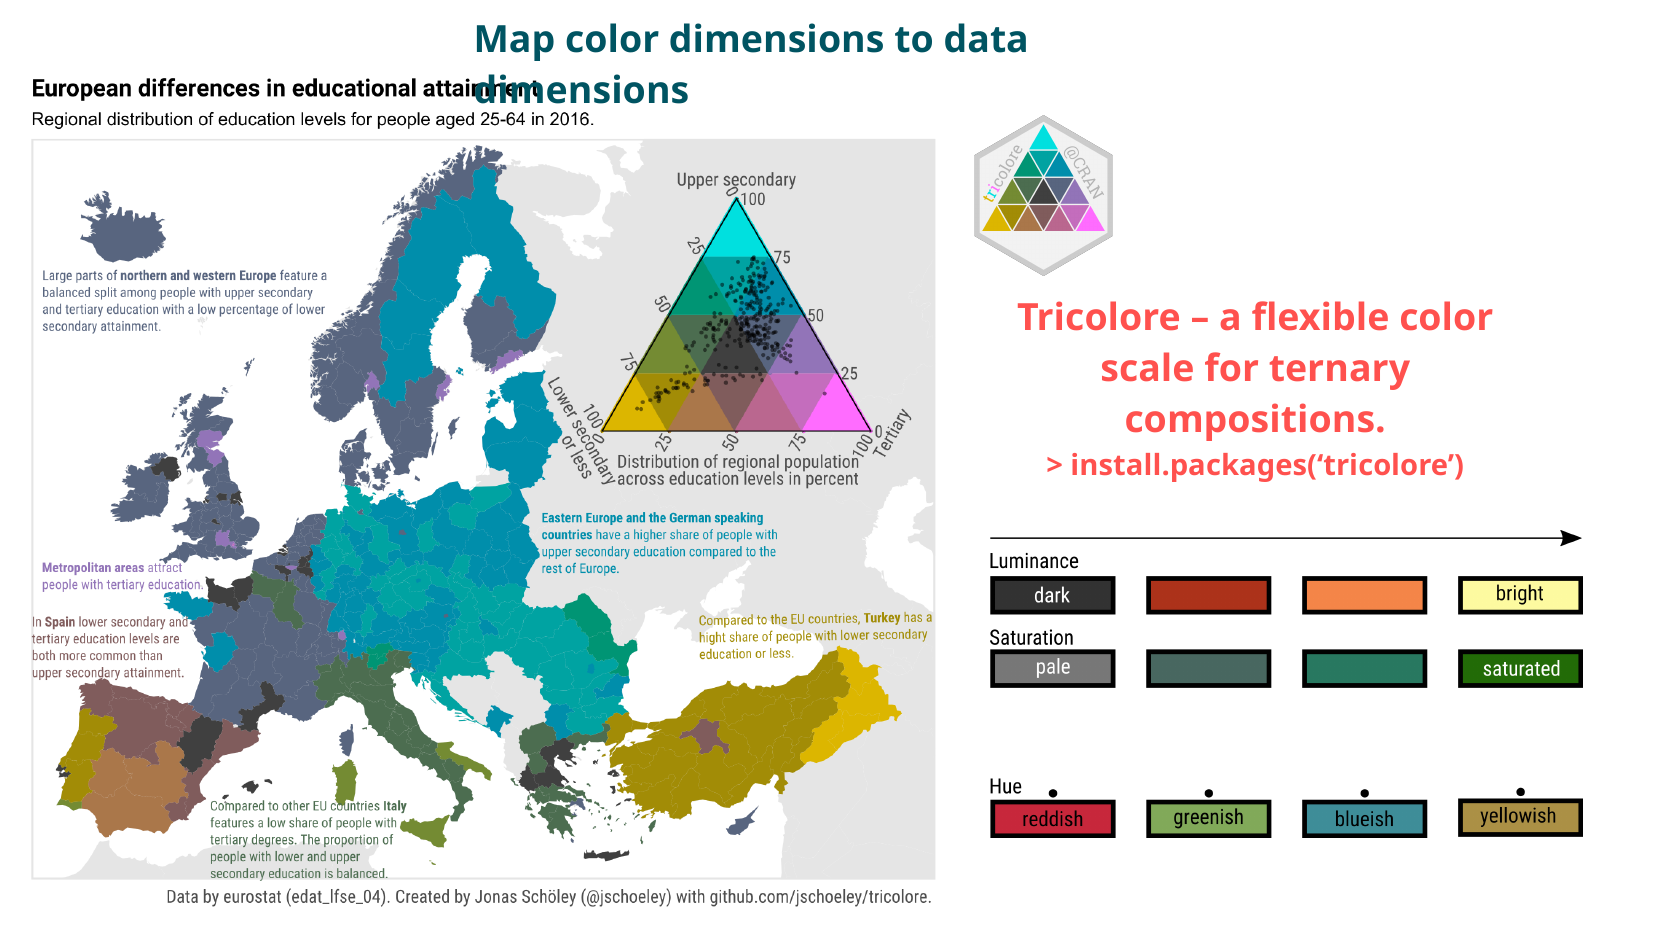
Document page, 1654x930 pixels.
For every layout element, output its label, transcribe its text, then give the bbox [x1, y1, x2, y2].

picture [974, 115, 1113, 276]
text_box Map color dimensions to data dimensions [458, 4, 1194, 119]
text_box Tricolore – a flexible color scale for ternary compositions. > install.packages(‘tricolore’) [954, 283, 1557, 482]
picture [990, 530, 1583, 838]
picture [22, 69, 944, 919]
